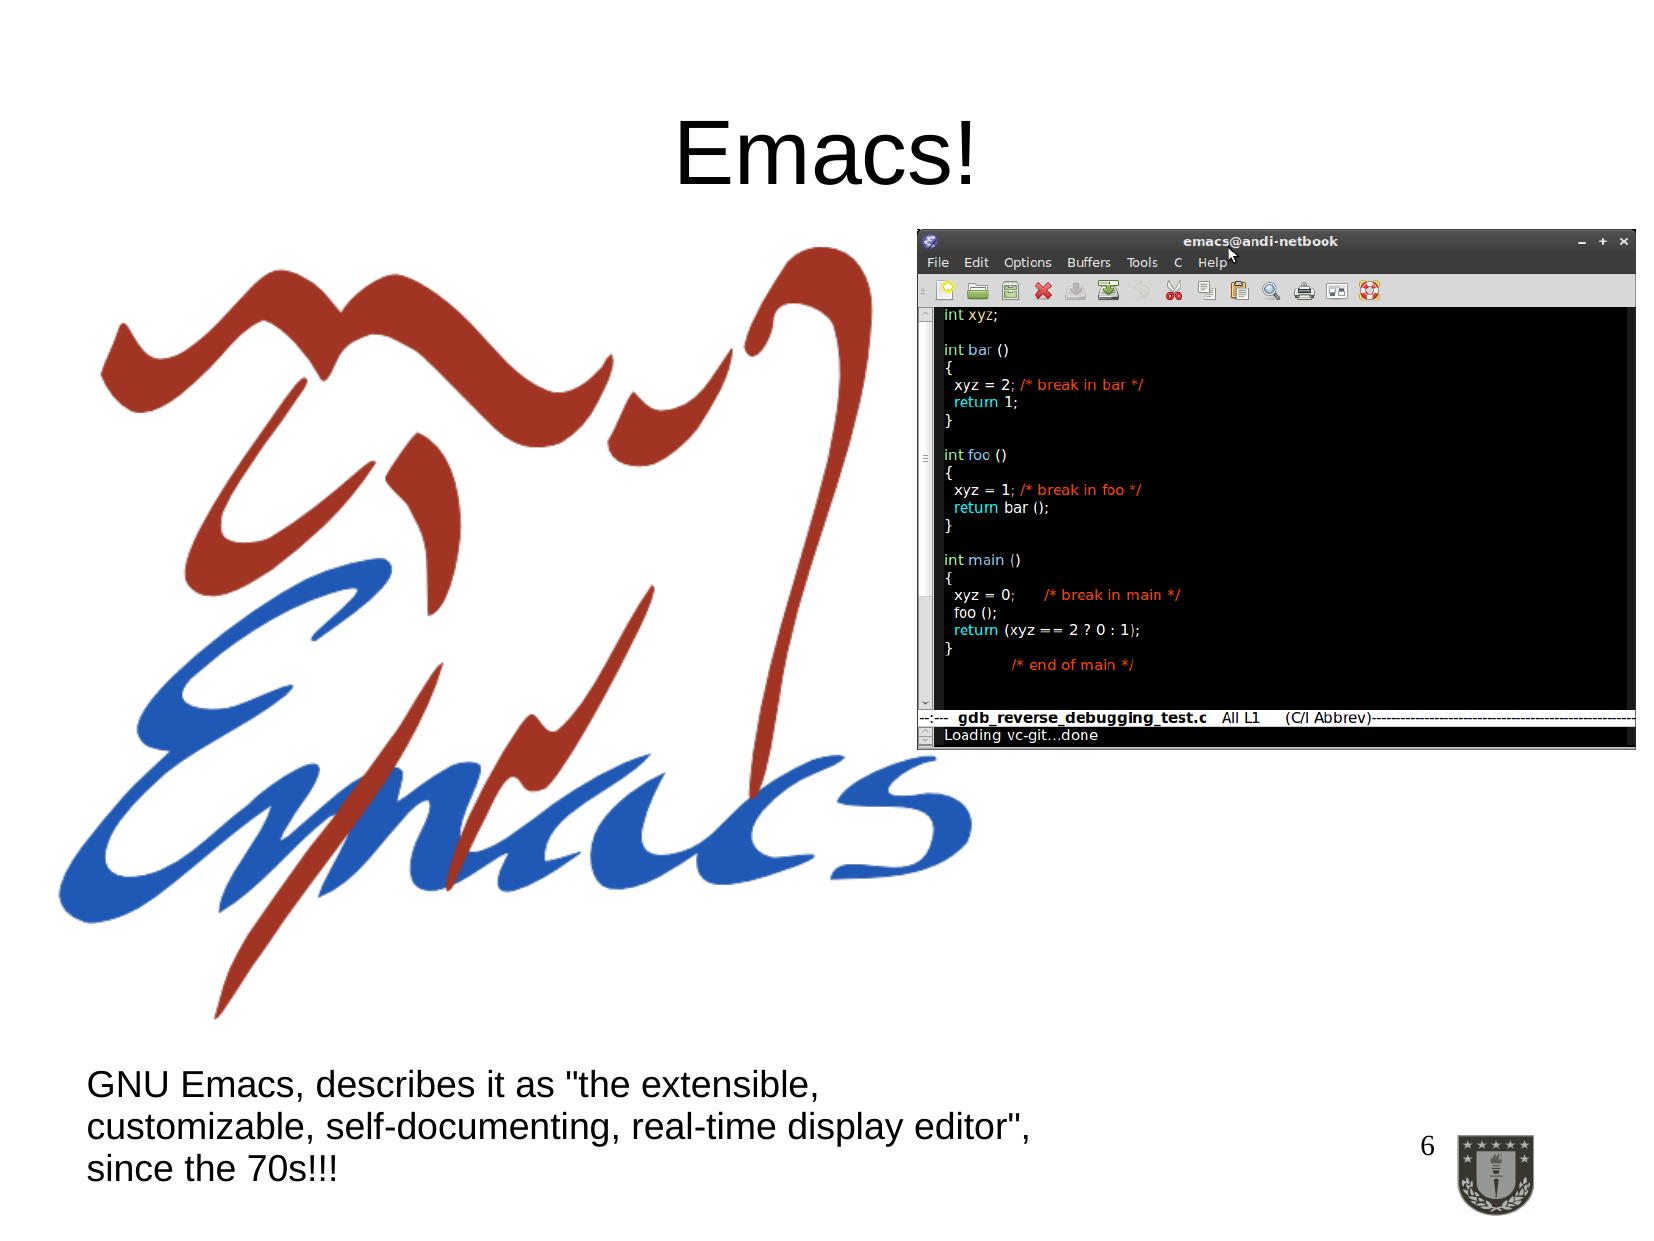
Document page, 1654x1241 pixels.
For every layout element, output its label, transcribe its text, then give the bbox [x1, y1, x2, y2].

picture [1457, 1135, 1534, 1216]
picture [45, 224, 1636, 1036]
text_box GNU Emacs, describes it as "the extensible, customizable, self-documenting, real-time display editor", since the 70s!!! [71, 1056, 1051, 1197]
title Emacs! [82, 49, 1571, 229]
